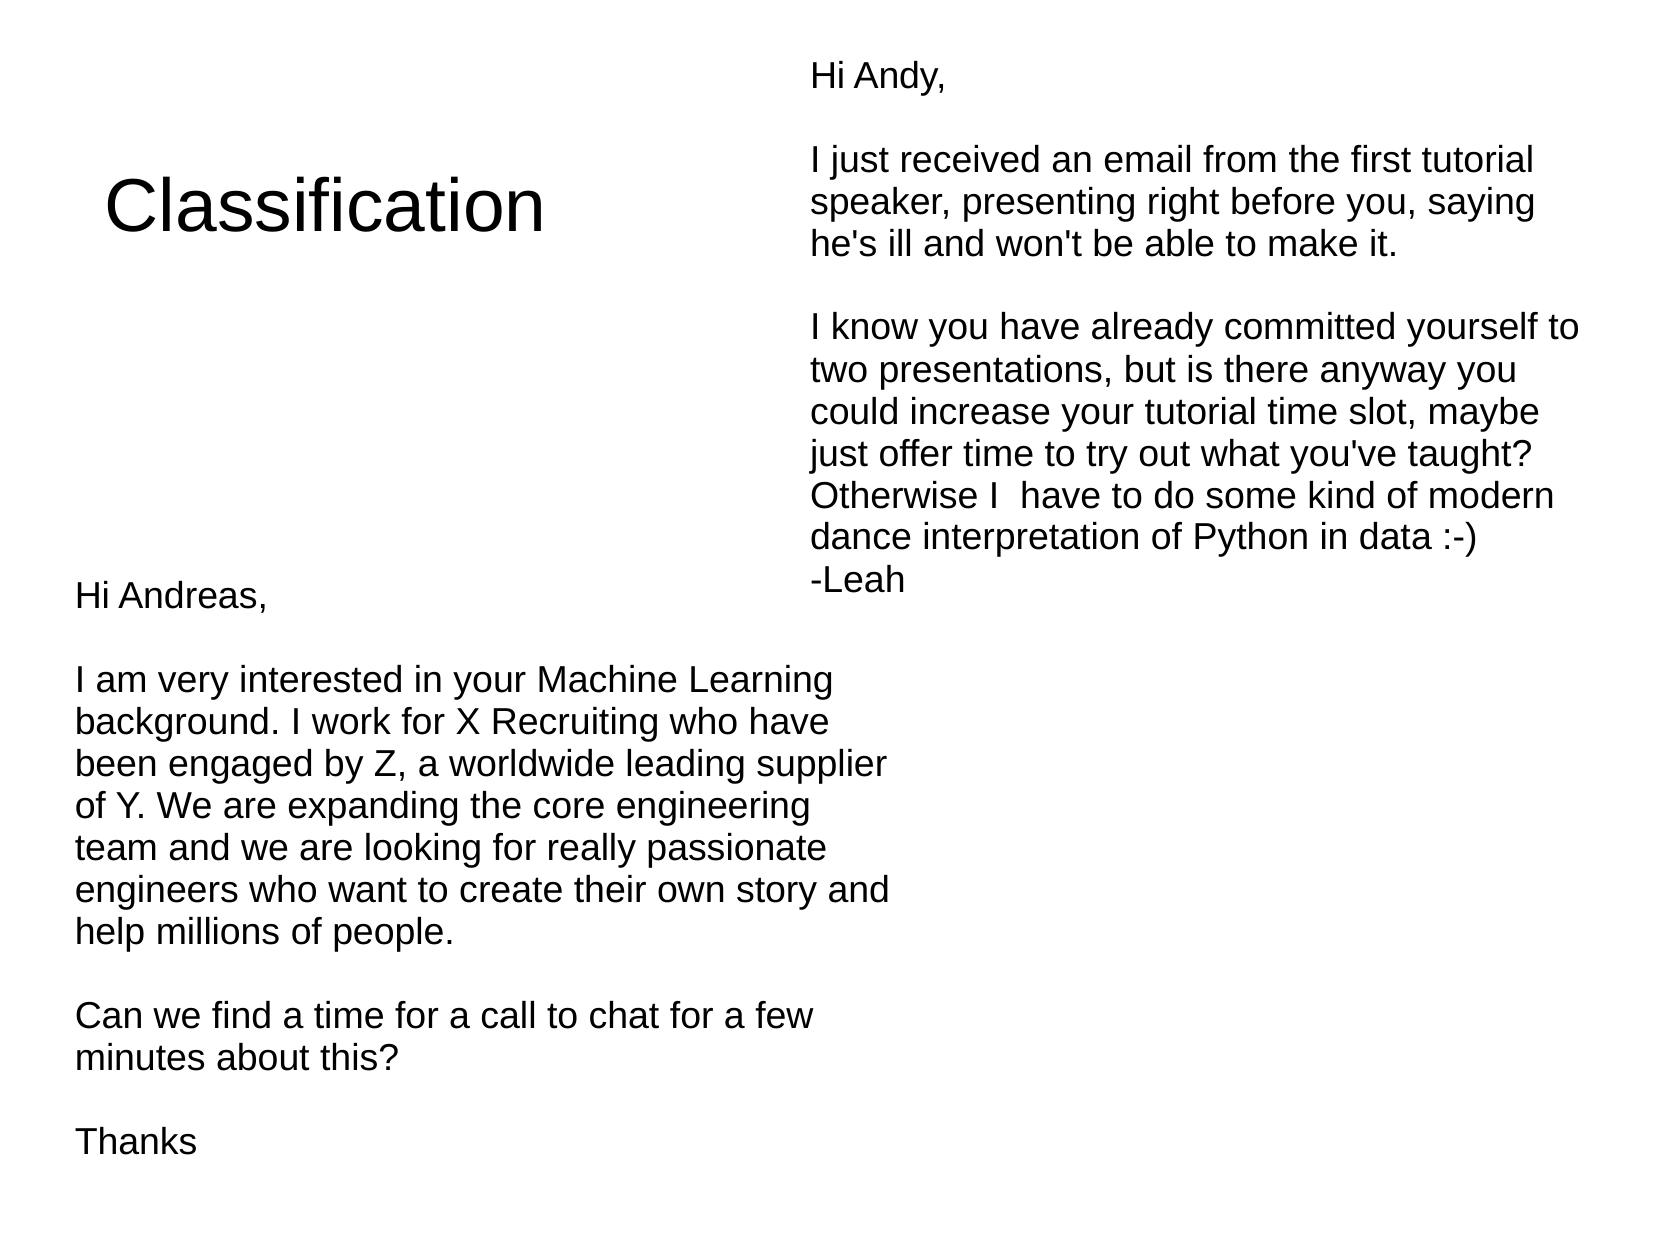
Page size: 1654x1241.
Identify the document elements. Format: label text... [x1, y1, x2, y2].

text_box Classification [90, 156, 601, 256]
text_box Hi Andreas, I am very interested in your Machine Learning background. I work for X Recruiting who have been engaged by Z, a worldwide leading supplier of Y. We are expanding the core engineering team and we are looking for really passionate engineers who want to create their own story and help millions of people. Can we find a time for a call to chat for a few minutes about this? Thanks [60, 567, 916, 1171]
subtitle Hi Andy, I just received an email from the first tutorial speaker, presenting right before you, saying he's ill and won't be able to make it. I know you have already committed yourself to two presentations, but is there anyway you could increase your tutorial time slot, maybe just offer time to try out what you've taught? Otherwise I have to do some kind of modern dance interpretation of Python in data :-) -Leah [810, 54, 1606, 601]
